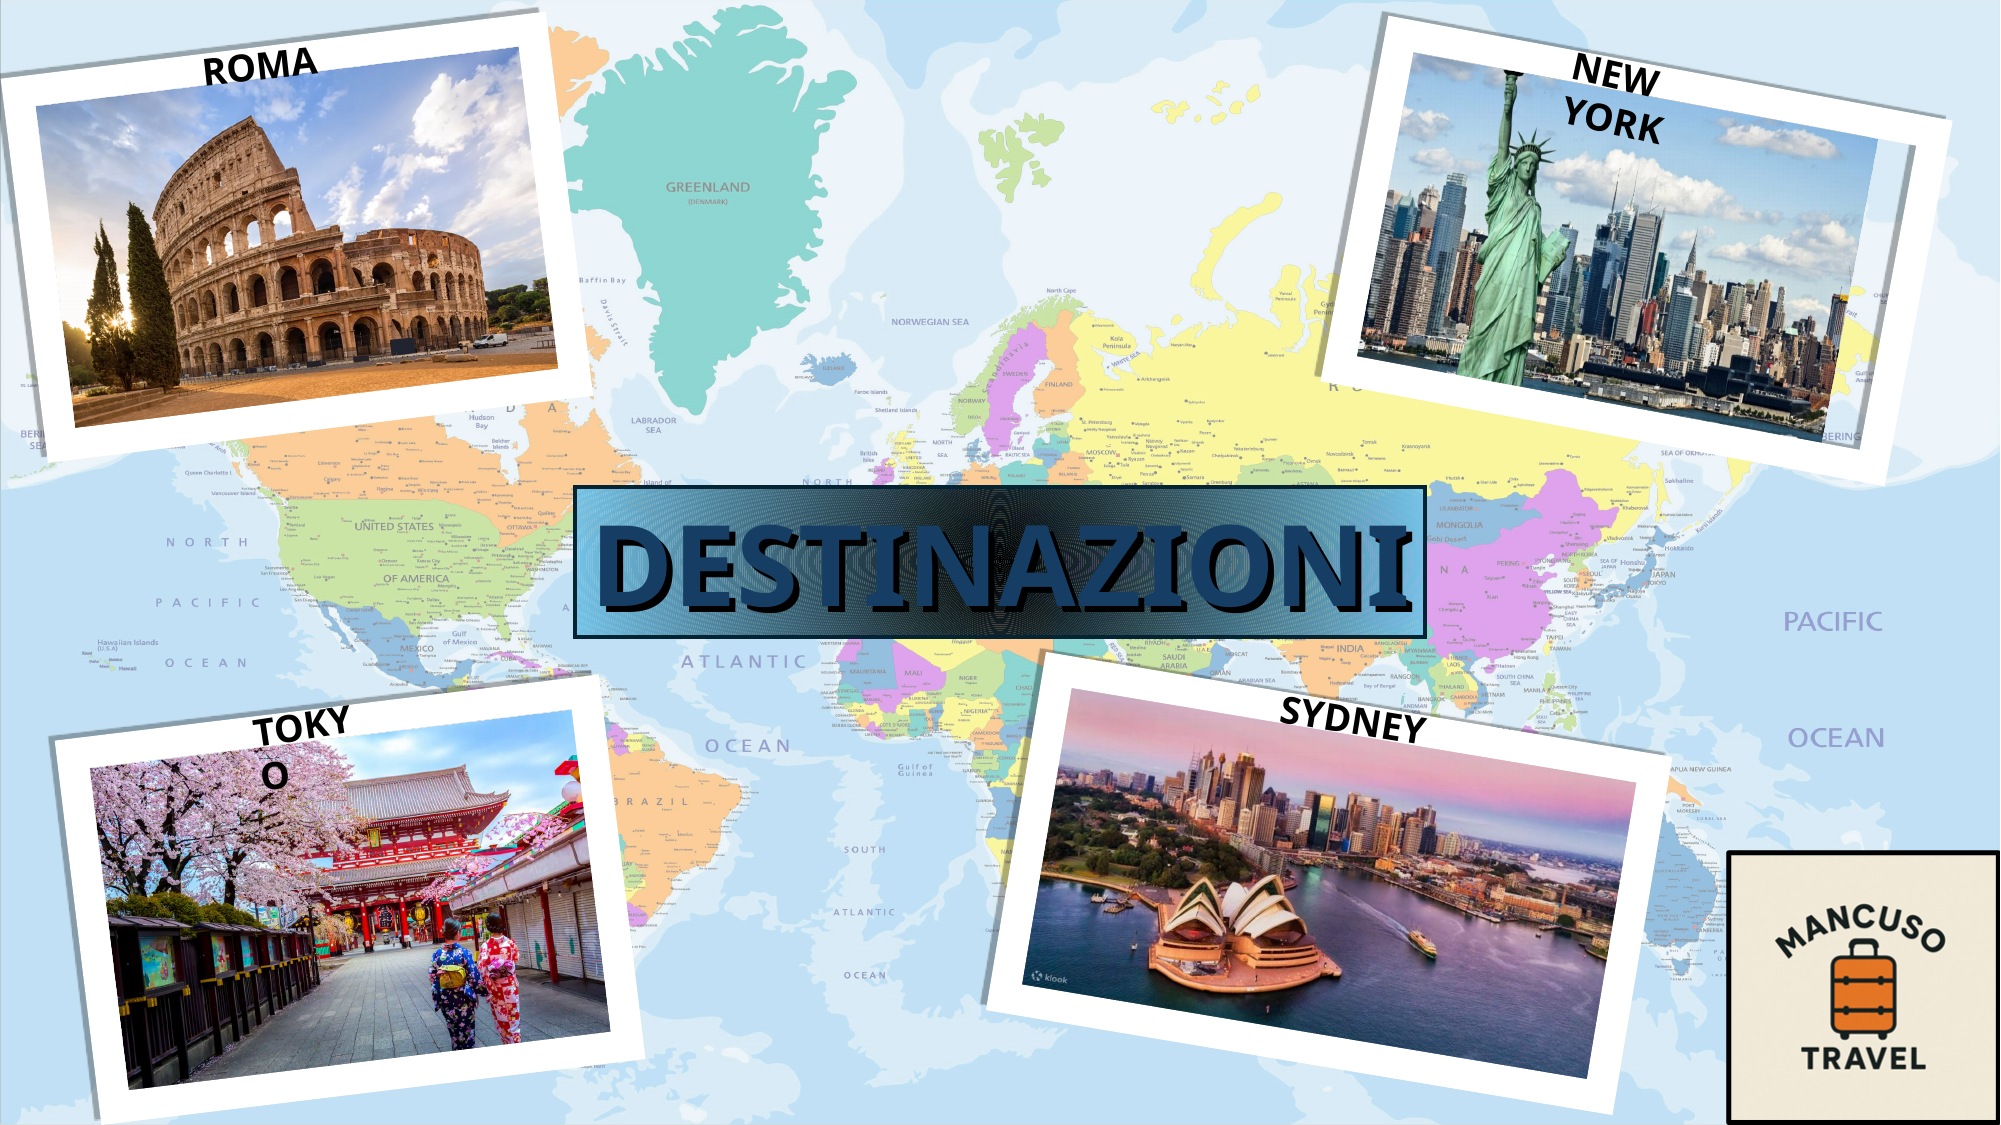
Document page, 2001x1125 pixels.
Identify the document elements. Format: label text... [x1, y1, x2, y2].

picture [1356, 52, 1917, 450]
picture [89, 709, 611, 1091]
text_box ROMA [183, 22, 378, 104]
picture [1726, 850, 2000, 1125]
picture [1021, 687, 1637, 1080]
text_box DESTINAZIONI [575, 487, 1425, 637]
text_box NEW YORK [1551, 31, 1786, 141]
picture [35, 46, 559, 429]
text_box TOKYO [234, 681, 399, 765]
text_box SYDNEY [1260, 675, 1453, 765]
